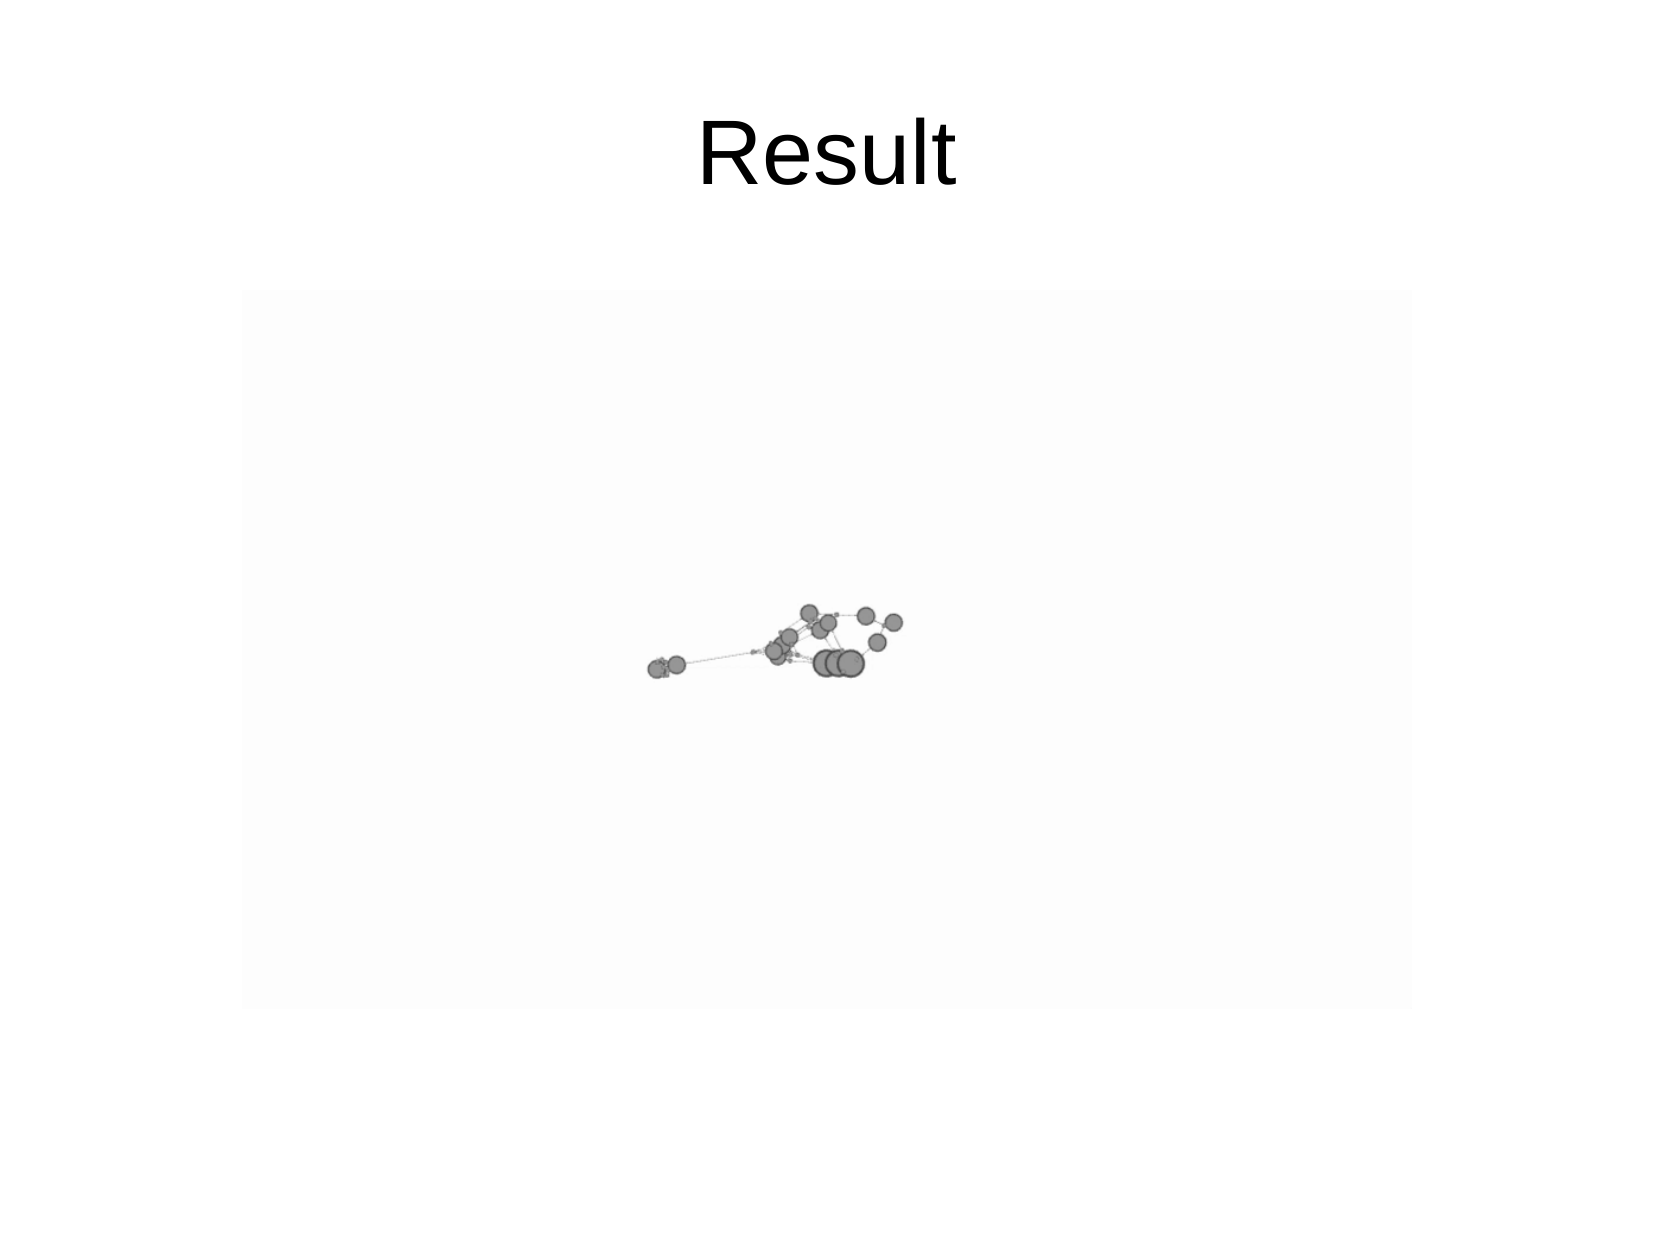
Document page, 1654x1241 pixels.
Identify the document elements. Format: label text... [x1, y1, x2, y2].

title Result [82, 49, 1571, 257]
text_box [241, 290, 1412, 1010]
